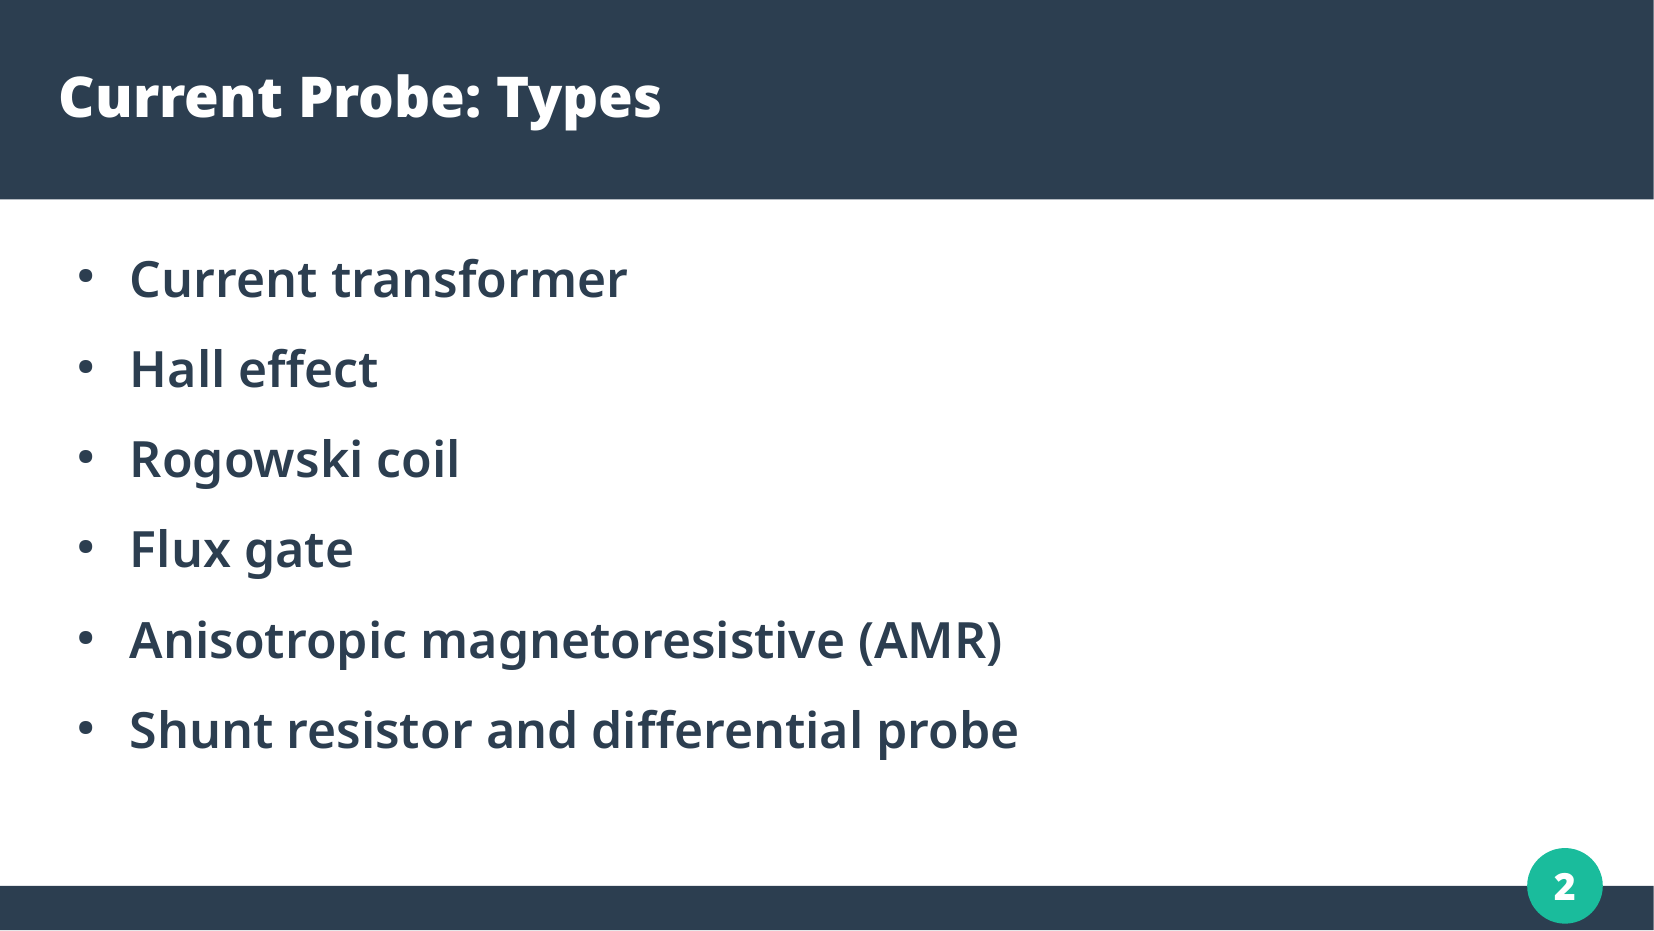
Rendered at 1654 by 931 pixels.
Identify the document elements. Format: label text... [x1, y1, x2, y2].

list Current transformer Hall effect Rogowski coil Flux gate Anisotropic magnetoresistive (AMR) Shunt resistor and differential probe [59, 243, 1595, 864]
title Current Probe: Types [59, 37, 1595, 155]
